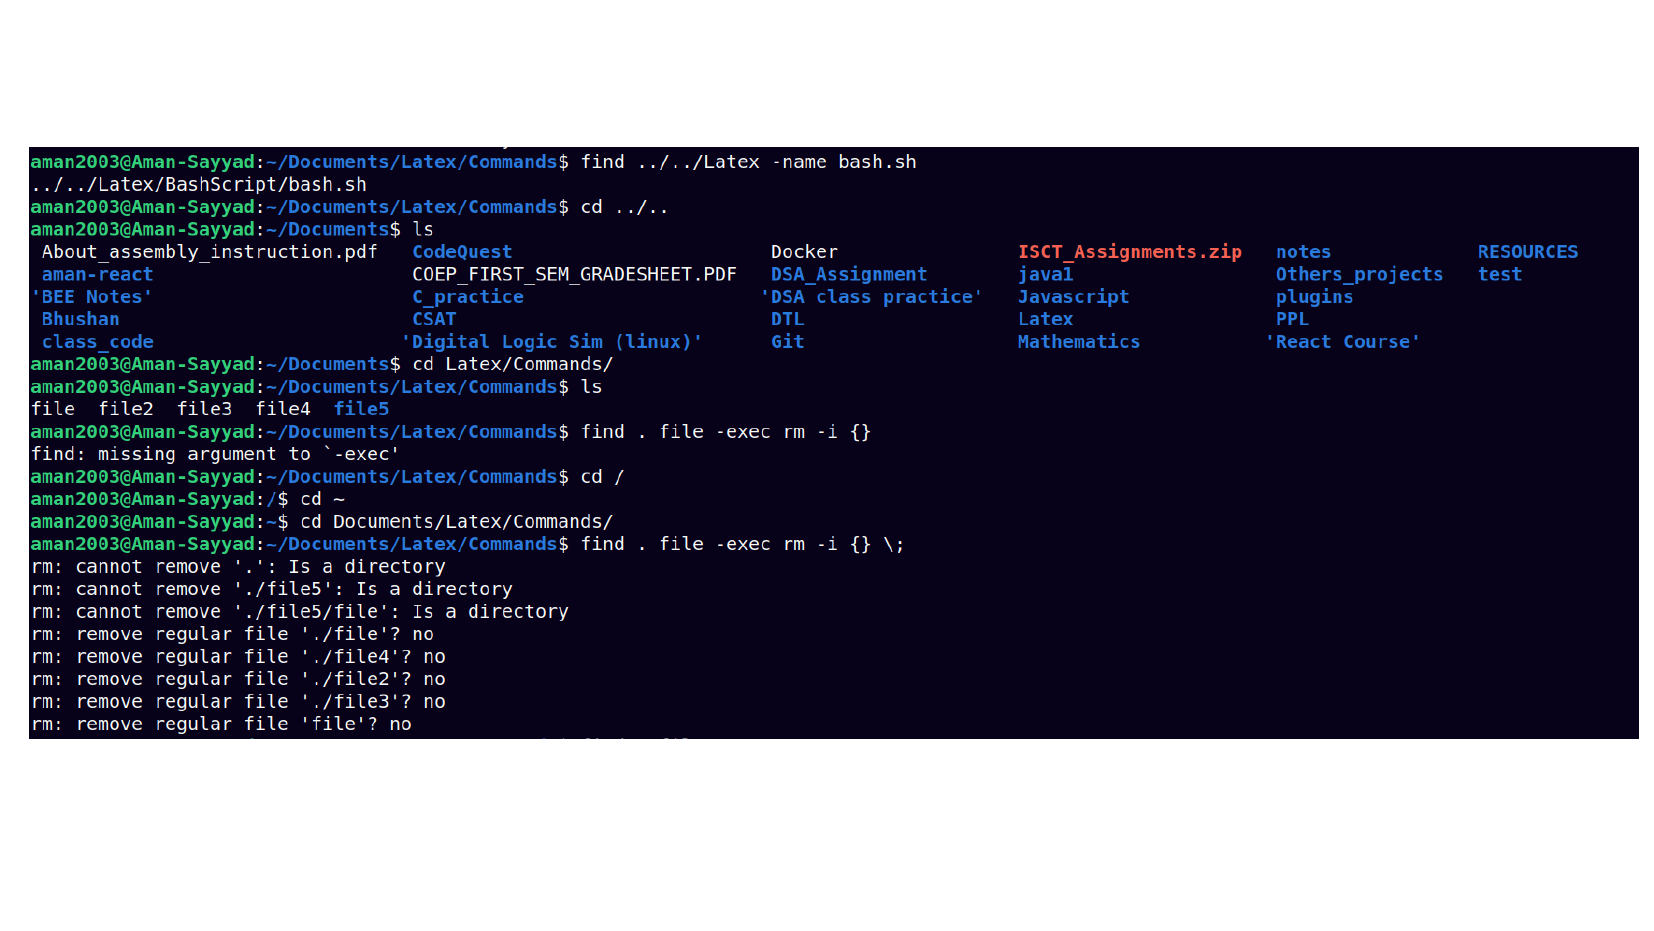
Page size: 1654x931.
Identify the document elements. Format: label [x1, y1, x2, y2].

picture [29, 147, 1639, 739]
